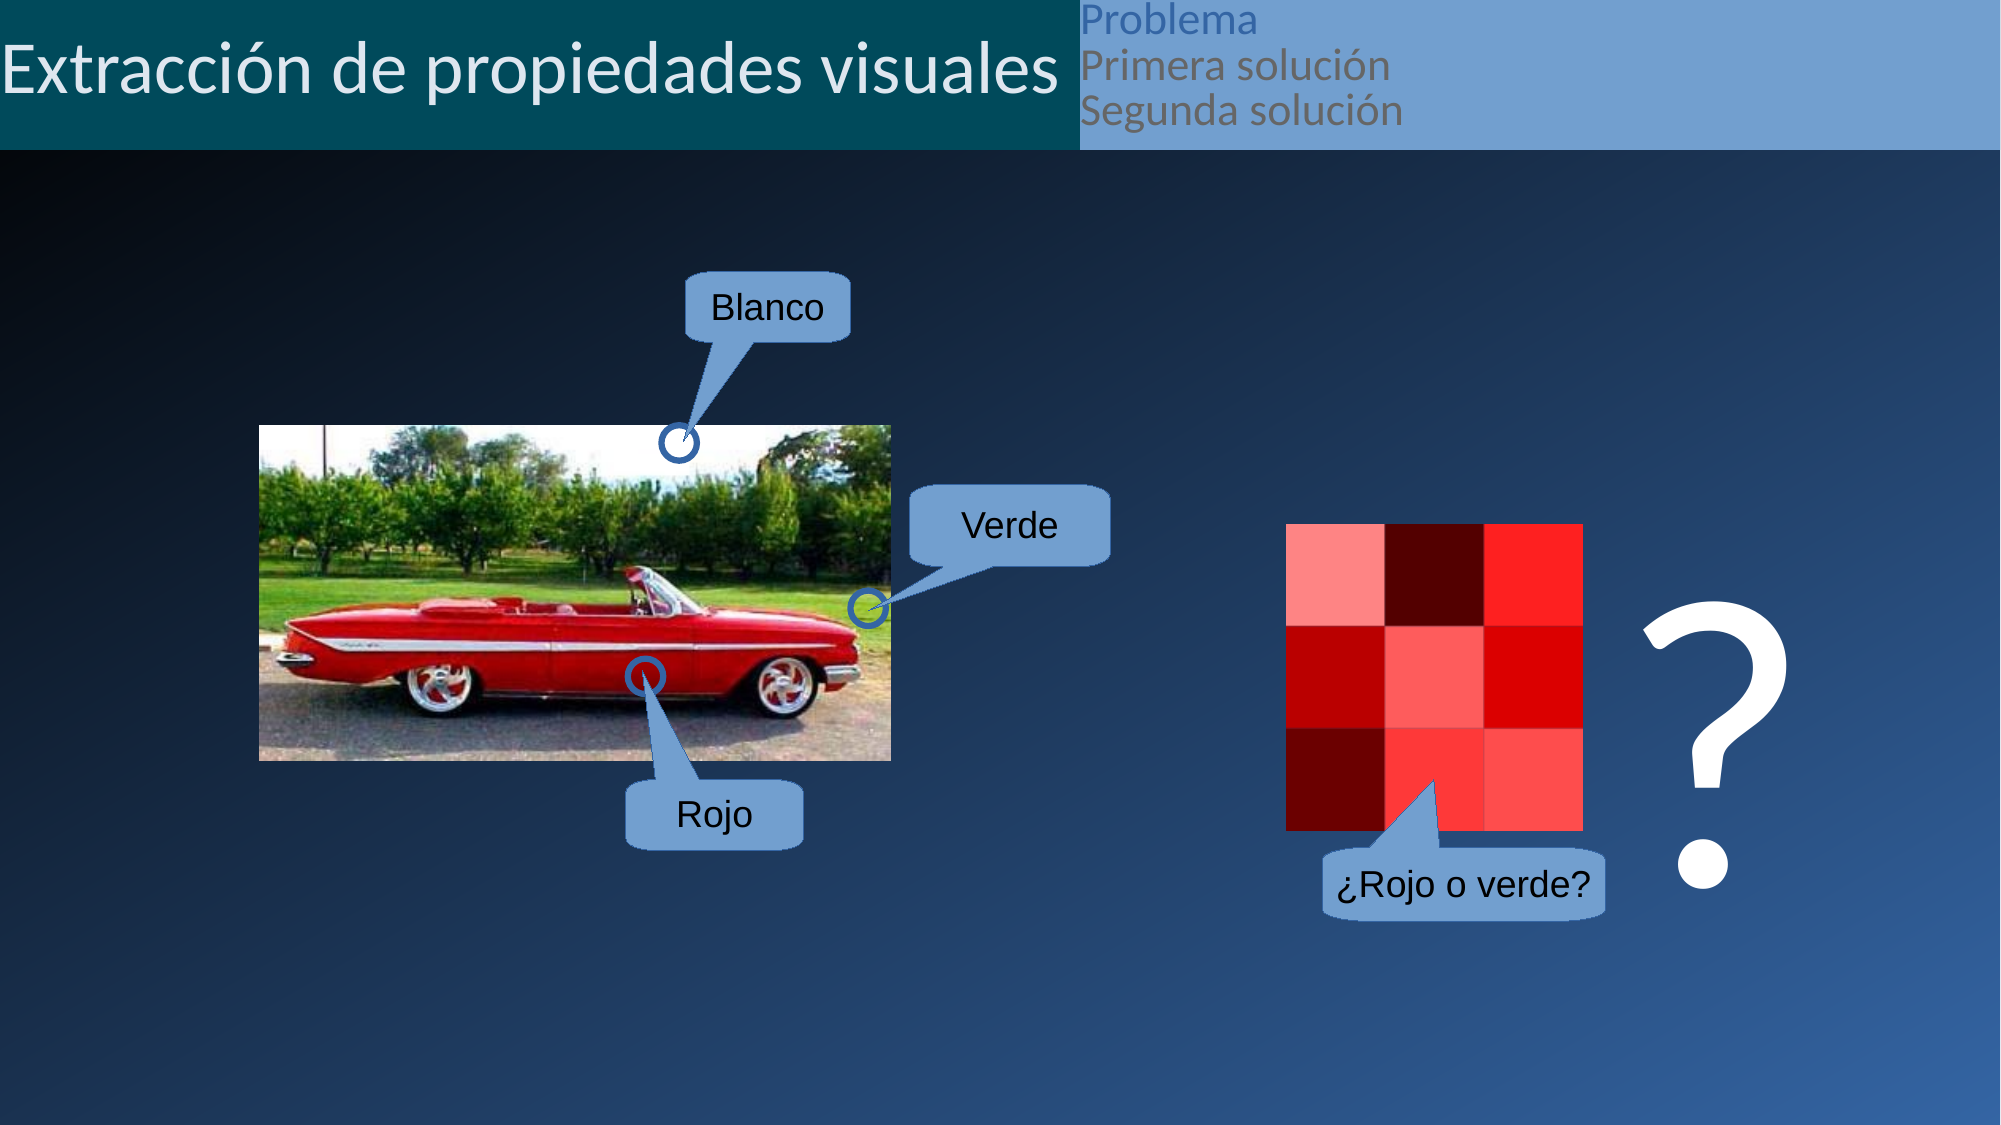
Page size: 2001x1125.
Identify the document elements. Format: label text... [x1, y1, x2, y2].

picture [1286, 524, 1583, 831]
picture [259, 425, 891, 761]
text_box ? [1603, 566, 1772, 999]
title Problema Primera solución Segunda solución [1080, 0, 2001, 150]
picture [854, 594, 882, 622]
text_box ¿Rojo o verde? [1322, 779, 1606, 922]
title Extracción de propiedades visuales [0, 0, 1080, 150]
picture [631, 662, 660, 690]
picture [665, 429, 693, 457]
text_box Verde [868, 484, 1111, 611]
text_box Blanco [683, 271, 851, 442]
text_box Rojo [625, 670, 804, 851]
